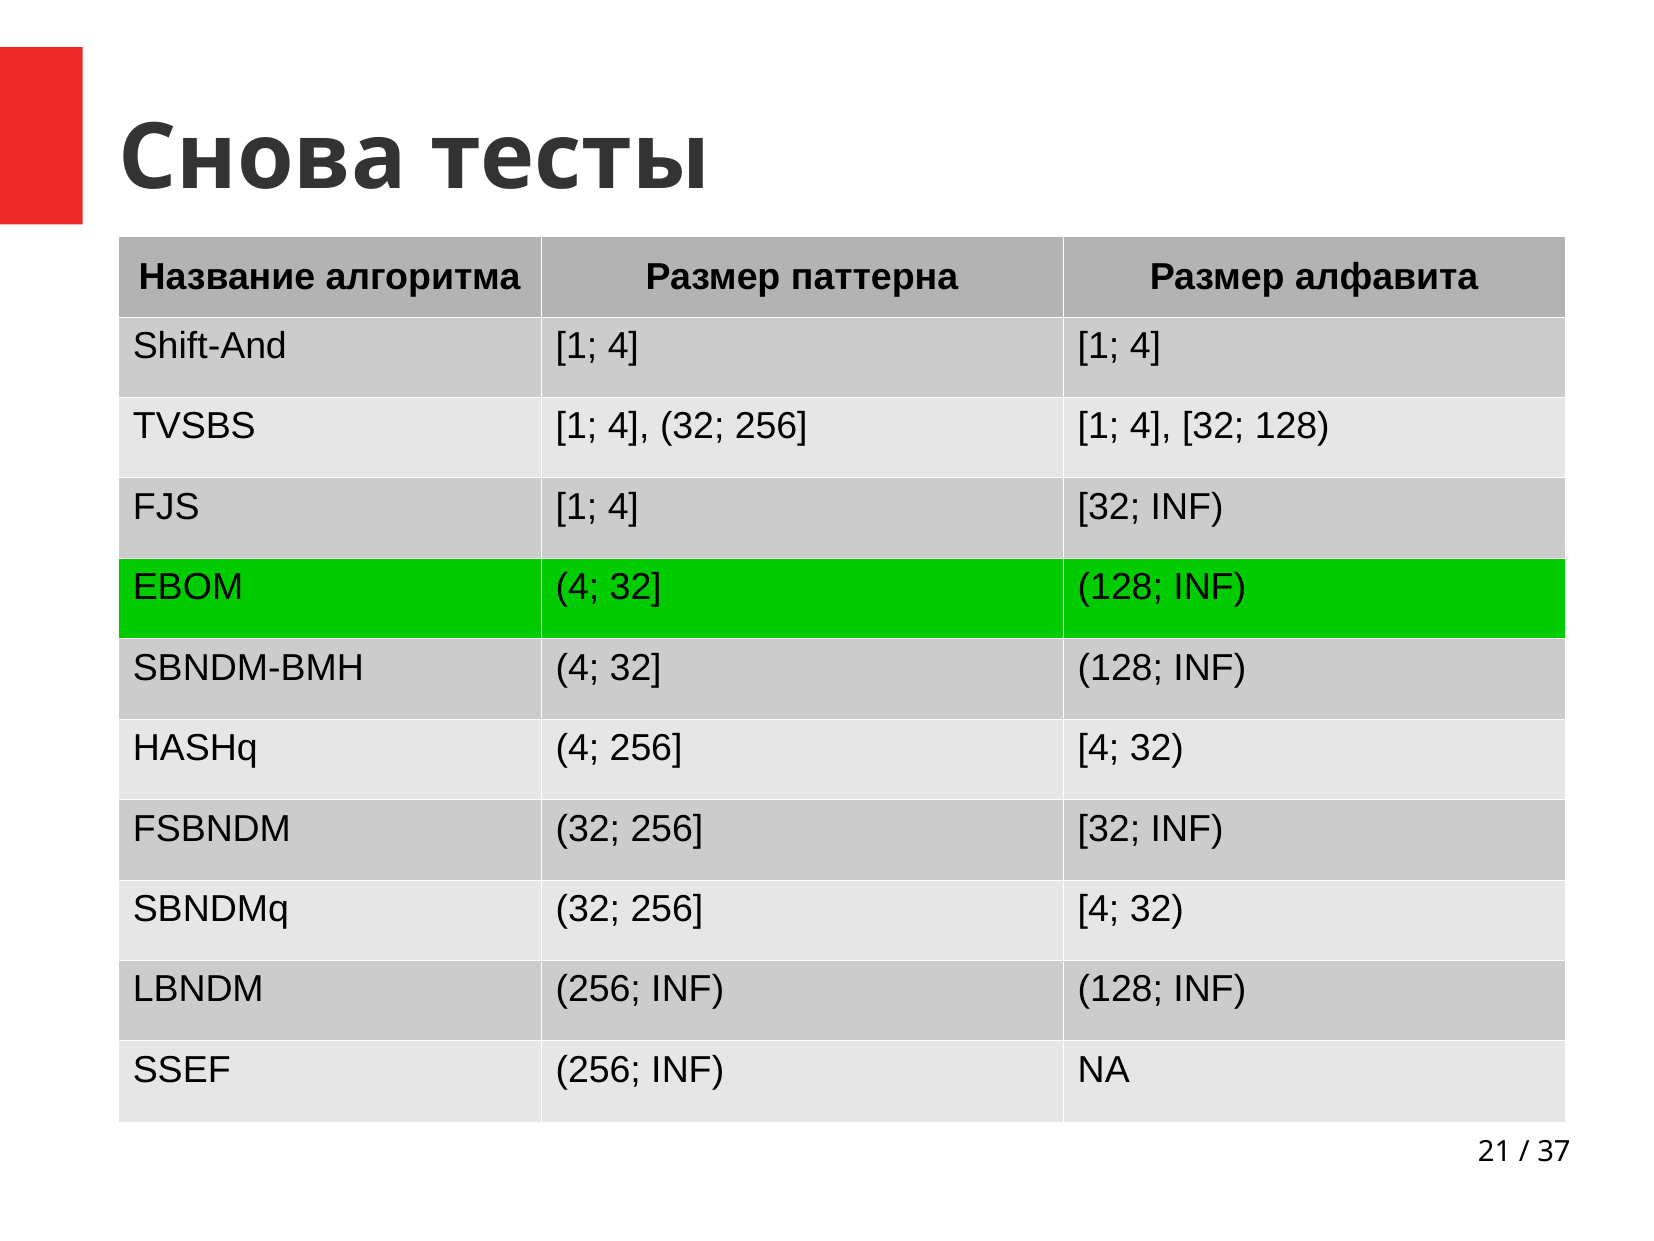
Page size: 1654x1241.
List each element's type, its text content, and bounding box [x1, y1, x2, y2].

table_cell SBNDMq [119, 881, 541, 960]
table_cell [4; 32) [1064, 881, 1565, 960]
title Снова тесты [118, 49, 1571, 257]
table_cell [1; 4] [542, 318, 1063, 397]
table_cell (128; INF) [1064, 639, 1565, 719]
table_cell (256; INF) [542, 961, 1063, 1040]
table_cell [1; 4] [1064, 318, 1565, 397]
table_cell Shift-And [119, 318, 541, 397]
table_cell (4; 256] [542, 720, 1063, 799]
table_cell [32; INF) [1064, 478, 1565, 558]
table_cell (128; INF) [1064, 559, 1565, 638]
table_cell [1; 4], (32; 256] [542, 398, 1063, 477]
table_cell (128; INF) [1064, 961, 1565, 1040]
table_cell EBOM [119, 559, 541, 638]
table_cell (256; INF) [542, 1041, 1063, 1122]
table_header Название алгоритма [119, 237, 541, 317]
table_cell (32; 256] [542, 881, 1063, 960]
table_cell LBNDM [119, 961, 541, 1040]
table_cell (32; 256] [542, 800, 1063, 880]
table_cell SBNDM-BMH [119, 639, 541, 719]
table_cell SSEF [119, 1041, 541, 1122]
table_cell [32; INF) [1064, 800, 1565, 880]
table_cell (4; 32] [542, 639, 1063, 719]
table_cell FJS [119, 478, 541, 558]
table_cell [1; 4], [32; 128) [1064, 398, 1565, 477]
table_cell (4; 32] [542, 559, 1063, 638]
table_cell HASHq [119, 720, 541, 799]
table_cell [1; 4] [542, 478, 1063, 558]
table_cell NA [1064, 1041, 1565, 1122]
table_header Размер паттерна [542, 237, 1063, 317]
table_cell [4; 32) [1064, 720, 1565, 799]
table_cell FSBNDM [119, 800, 541, 880]
table_cell TVSBS [119, 398, 541, 477]
table_header Размер алфавита [1064, 237, 1565, 317]
